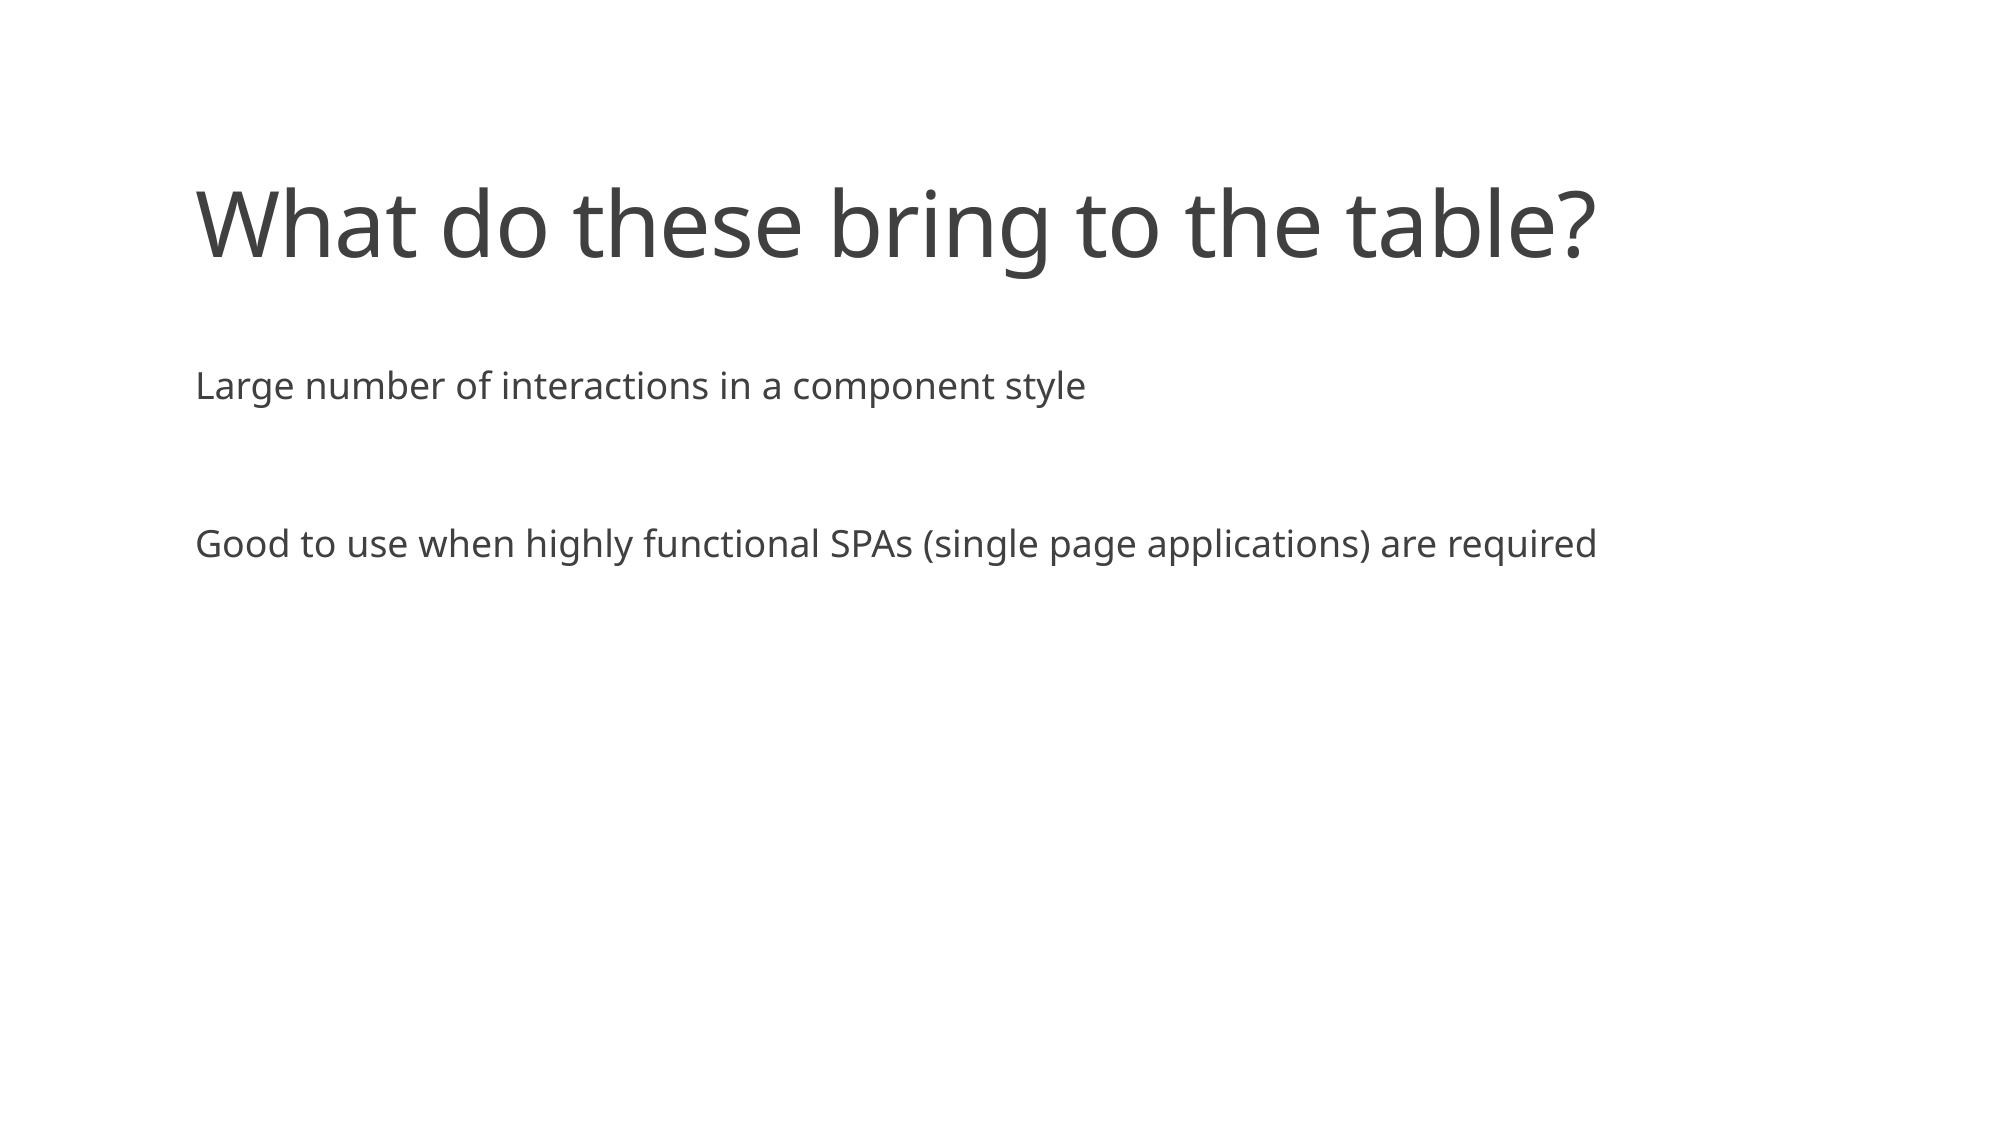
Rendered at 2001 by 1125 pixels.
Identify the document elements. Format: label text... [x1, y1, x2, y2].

title What do these bring to the table? [180, 47, 1831, 286]
list Large number of interactions in a component style Good to use when highly functional SPAs (single page applications) are required [180, 345, 1831, 963]
